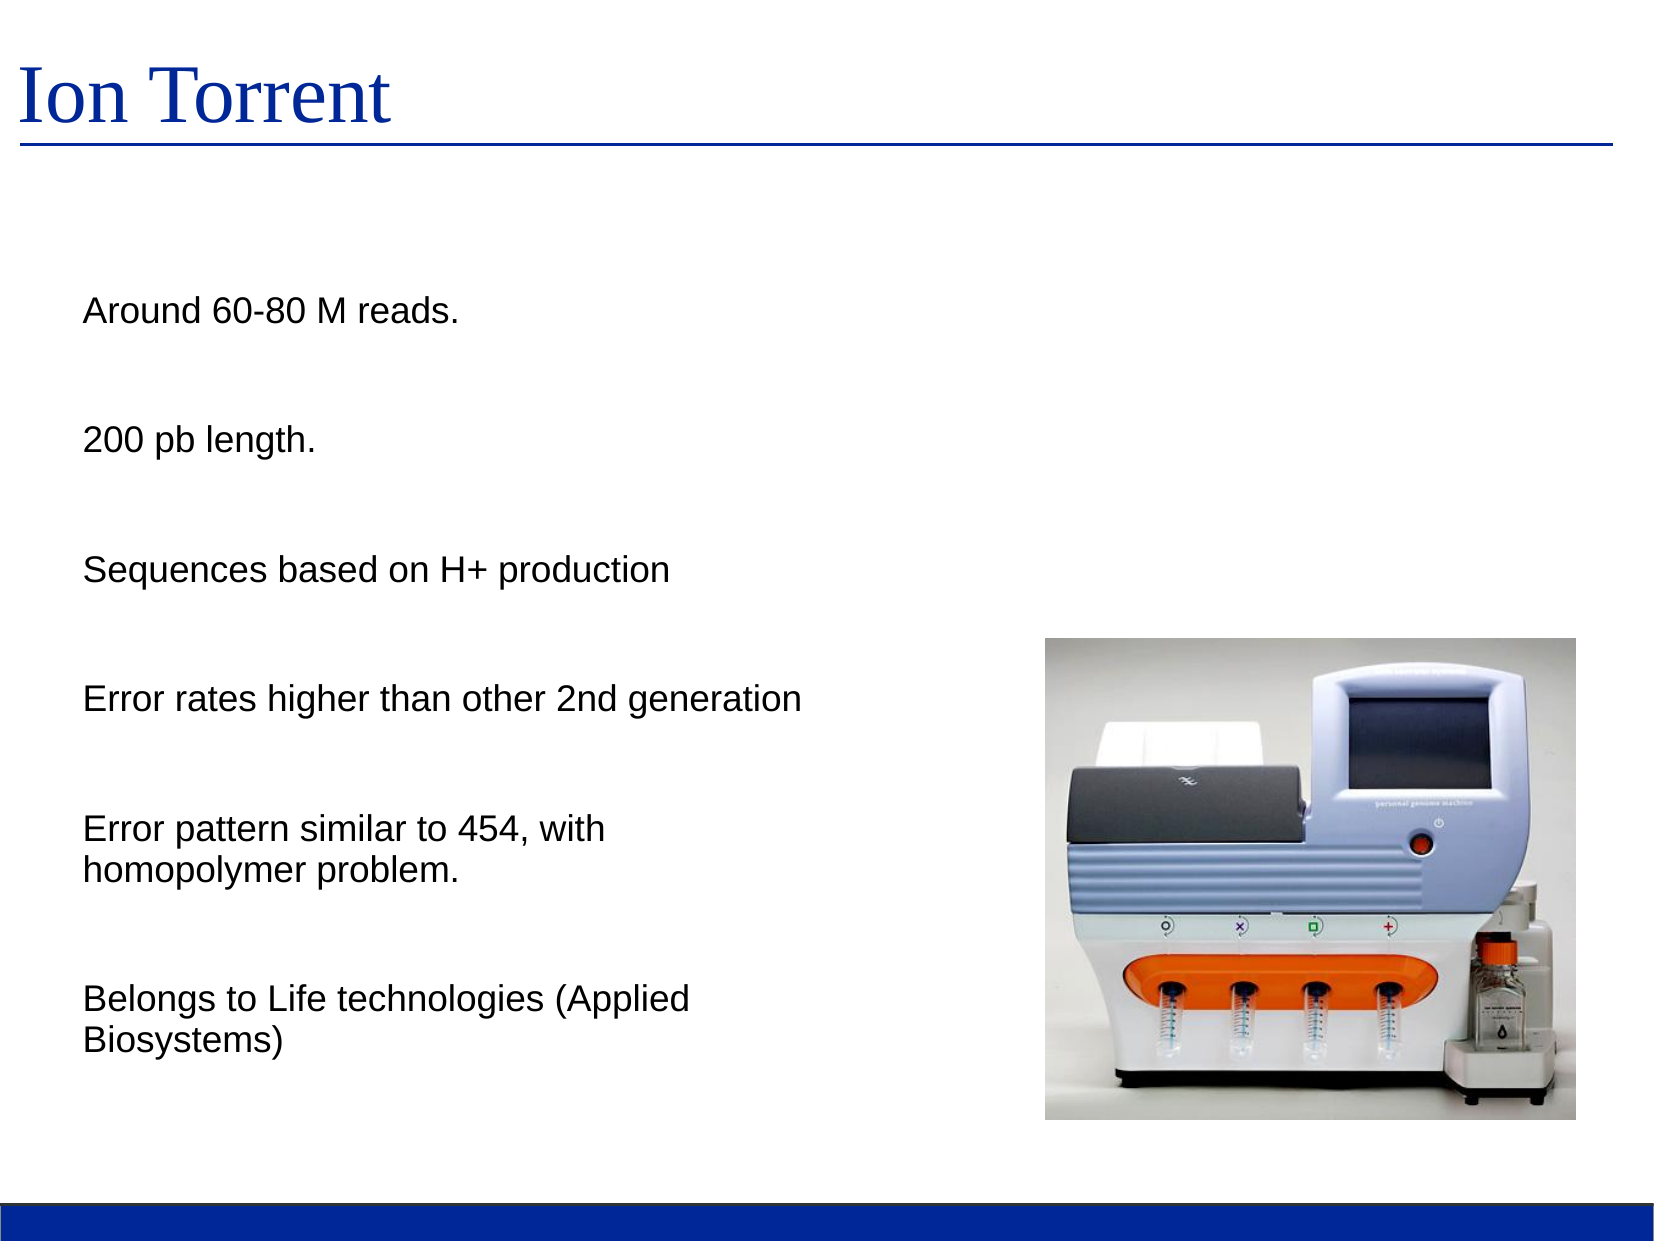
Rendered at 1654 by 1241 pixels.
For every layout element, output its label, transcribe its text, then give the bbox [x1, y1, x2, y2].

picture [1045, 638, 1576, 1120]
list Around 60-80 M reads. 200 pb length. Sequences based on H+ production Error rates higher than other 2nd generation Error pattern similar to 454, with homopolymer problem. Belongs to Life technologies (Applied Biosystems) [82, 290, 809, 1109]
title Ion Torrent [17, 0, 1589, 198]
